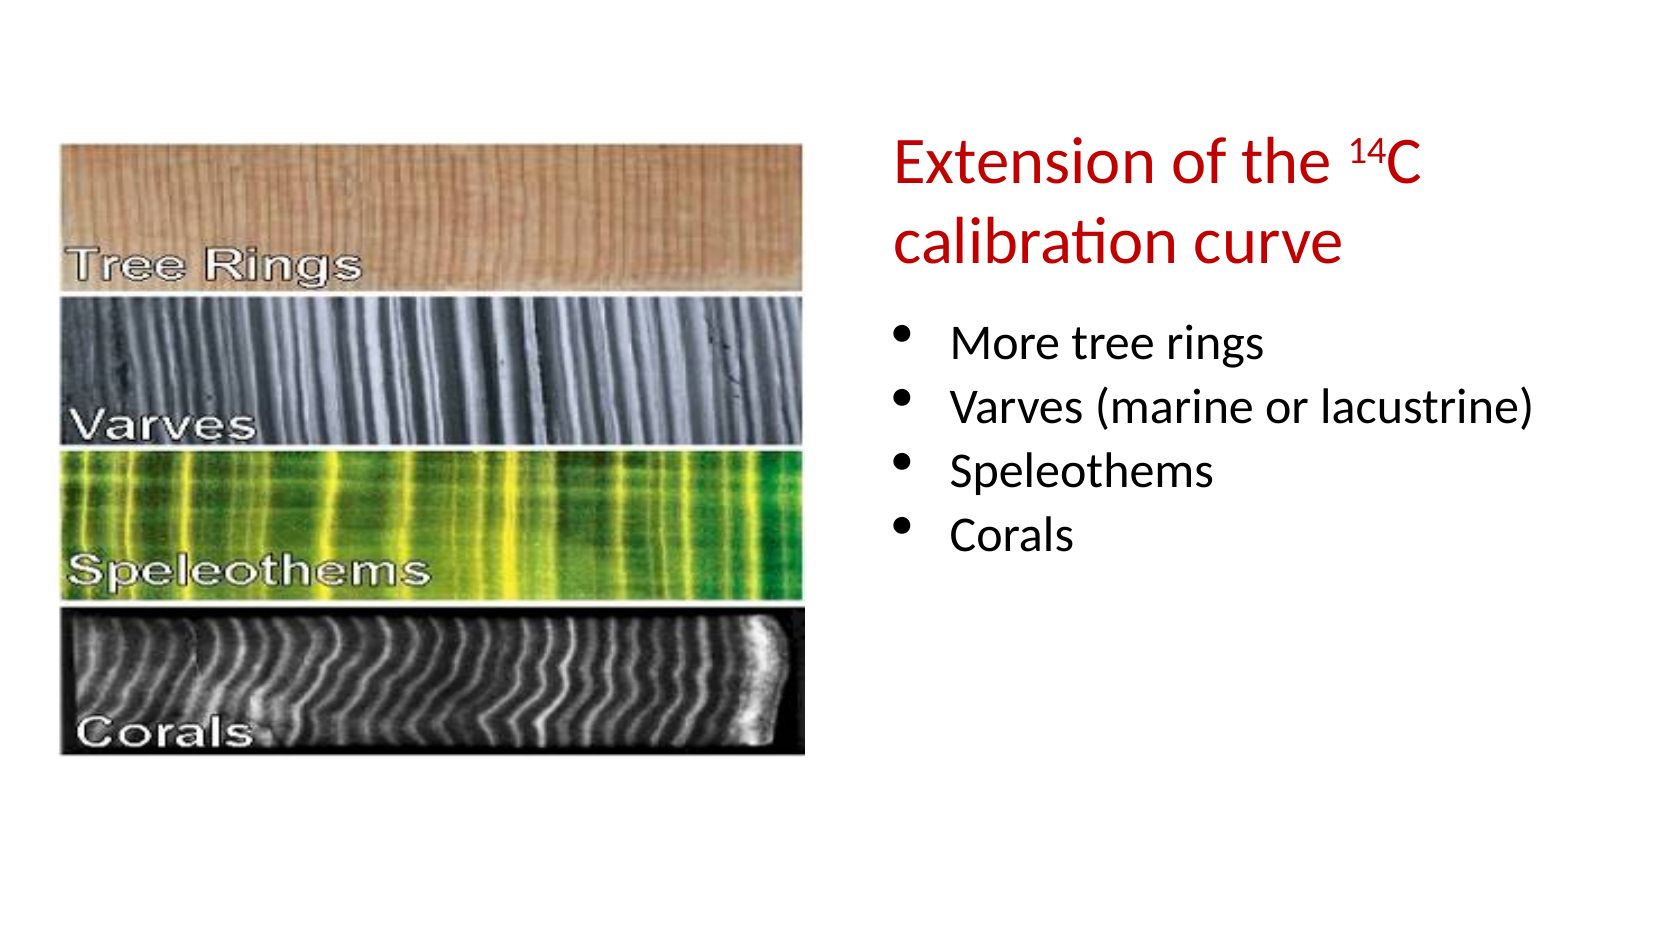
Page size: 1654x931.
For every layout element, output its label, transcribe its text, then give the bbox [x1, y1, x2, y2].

text_box More tree rings Varves (marine or lacustrine) Speleothems Corals [878, 308, 1608, 866]
picture [58, 142, 805, 758]
text_box Extension of the 14C calibration curve [878, 37, 1571, 308]
